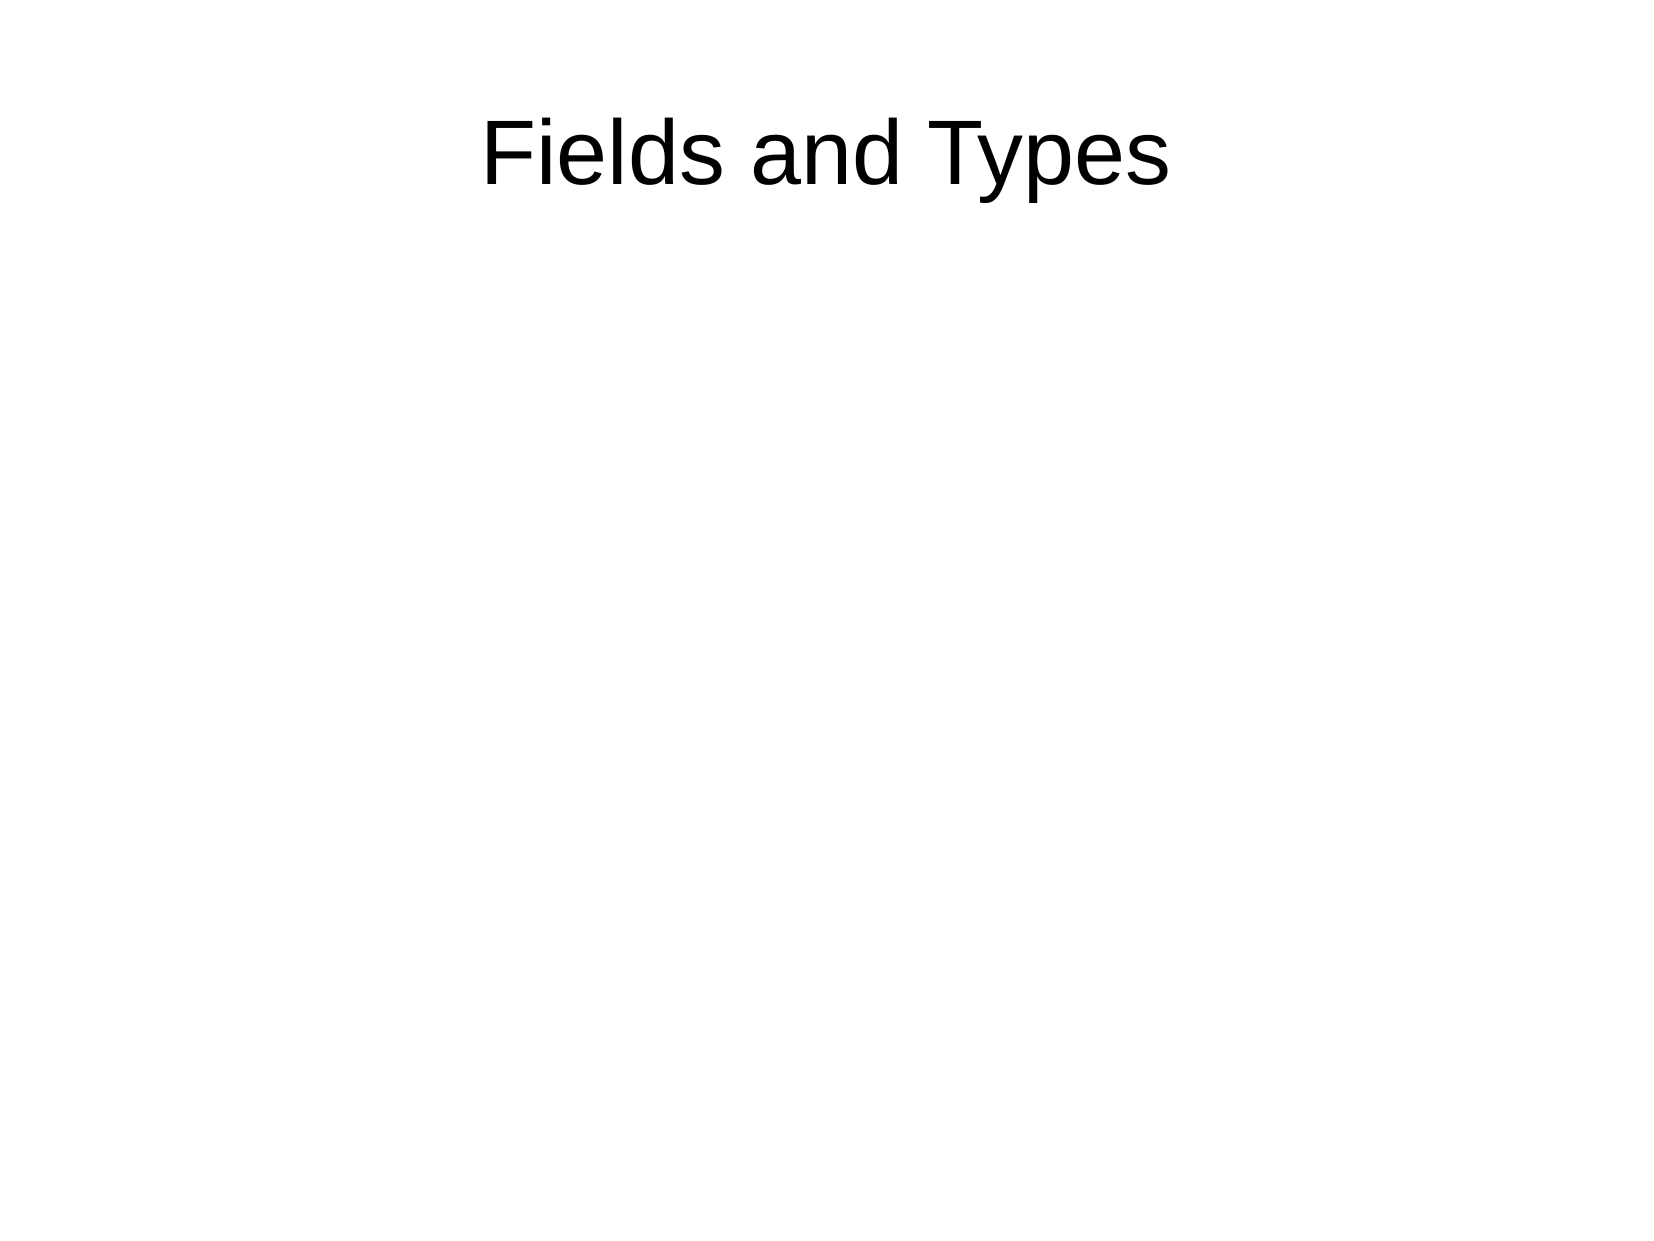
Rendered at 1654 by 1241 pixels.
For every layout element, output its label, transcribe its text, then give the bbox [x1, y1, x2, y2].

title Fields and Types [82, 49, 1571, 257]
